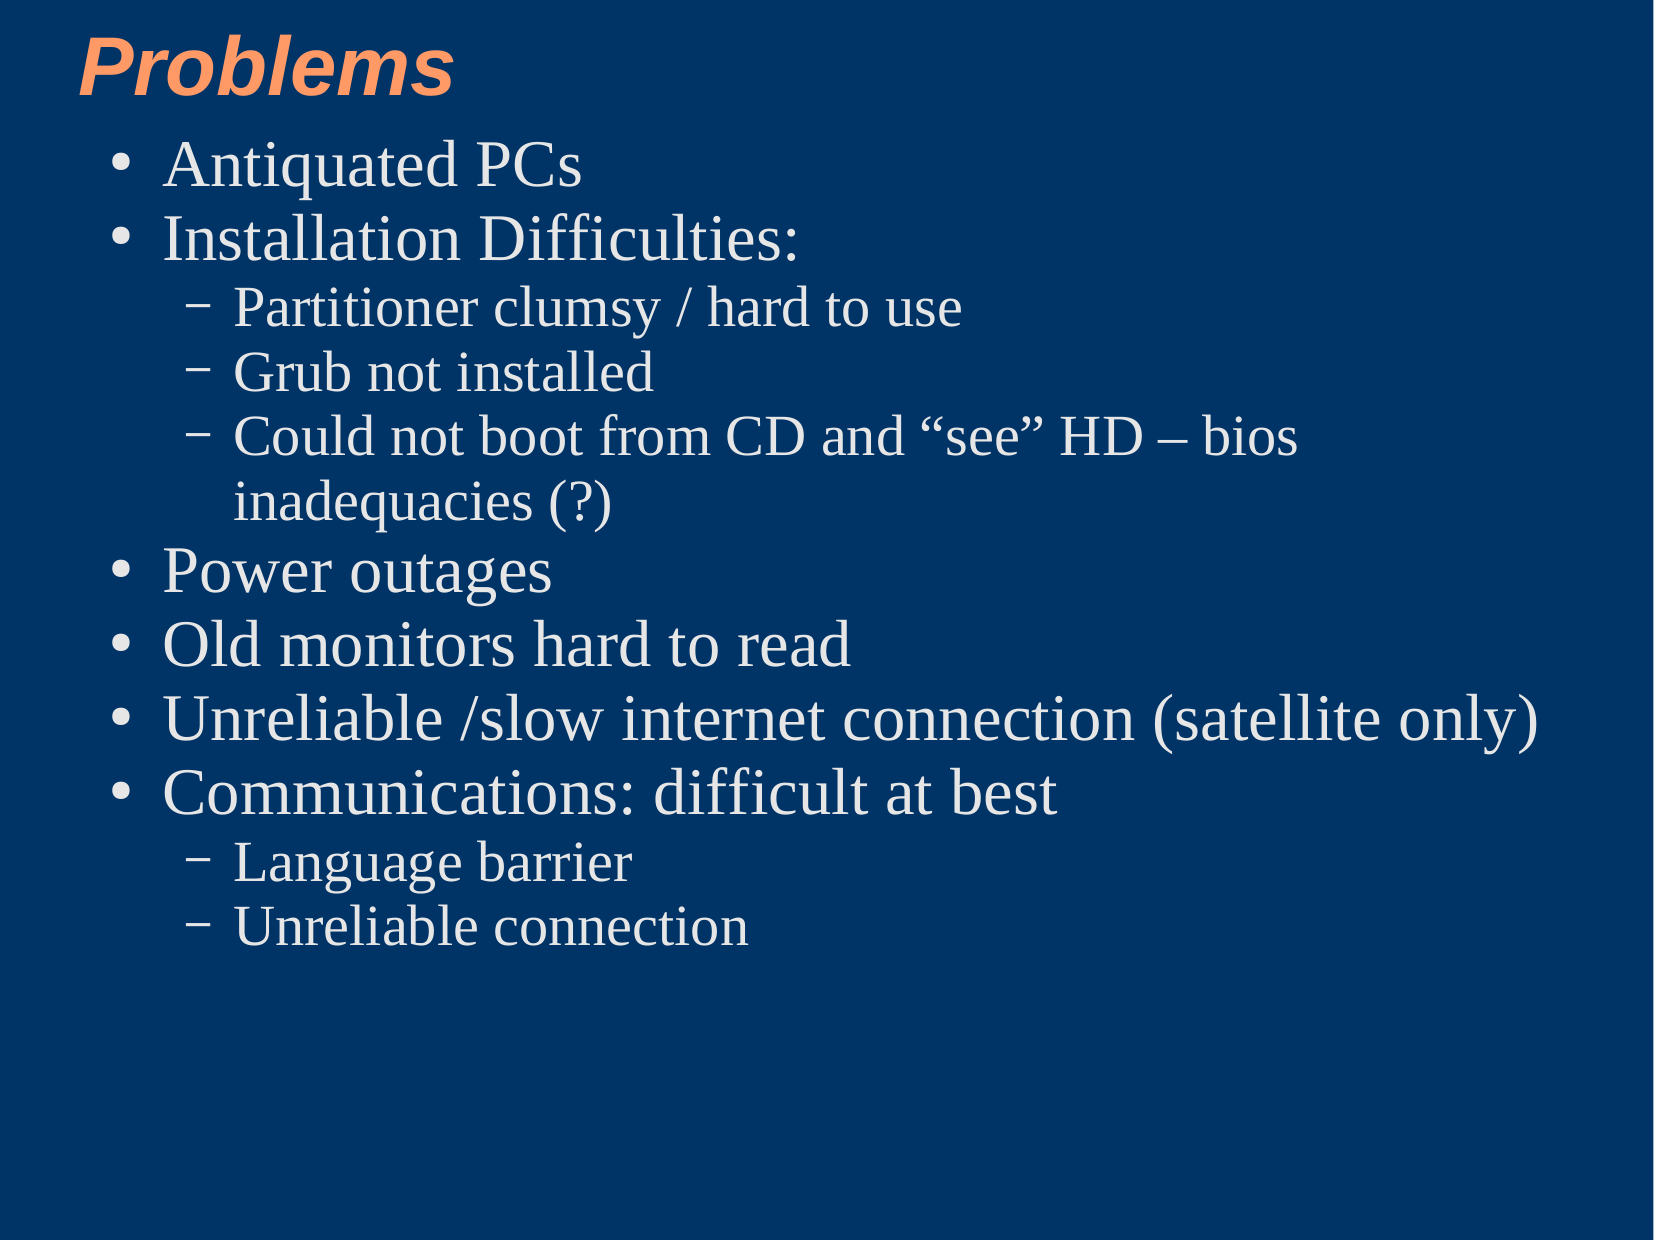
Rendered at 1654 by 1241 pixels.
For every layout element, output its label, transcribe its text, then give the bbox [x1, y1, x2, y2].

list Antiquated PCs Installation Difficulties: Partitioner clumsy / hard to use Grub not installed Could not boot from CD and “see” HD – bios inadequacies (?) Power outages Old monitors hard to read Unreliable /slow internet connection (satellite only) Communications: difficult at best Language barrier Unreliable connection [91, 126, 1597, 1241]
title Problems [78, 0, 618, 135]
